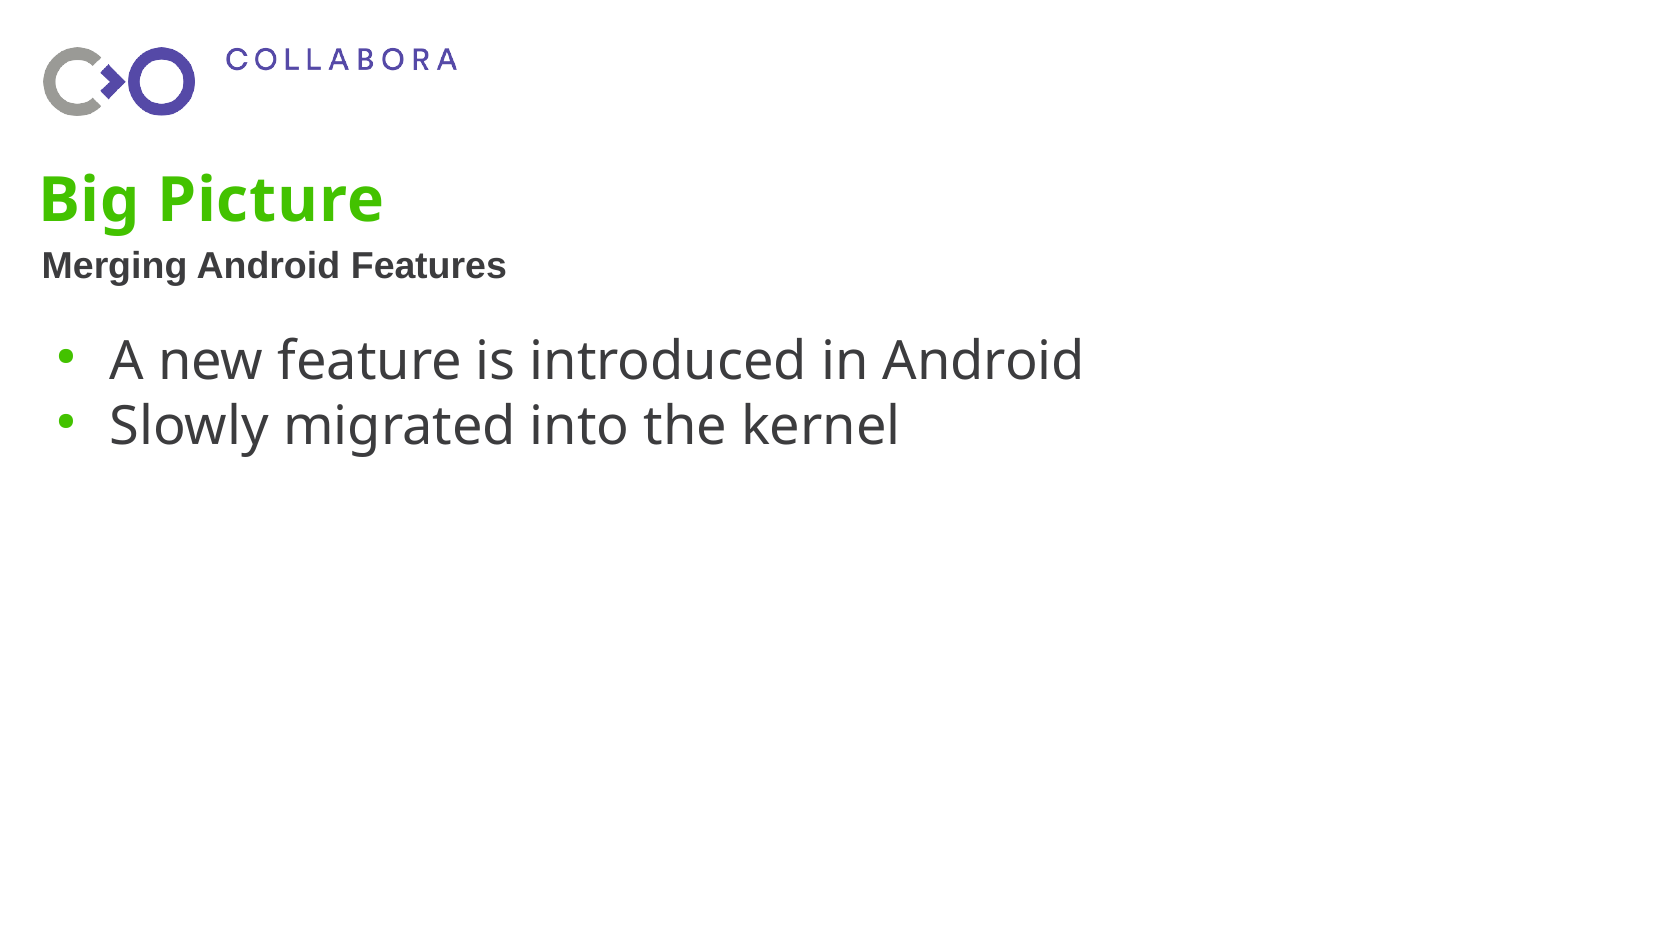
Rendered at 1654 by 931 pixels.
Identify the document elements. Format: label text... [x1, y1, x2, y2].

picture [43, 47, 457, 116]
title Big Picture [38, 159, 1614, 216]
list A new feature is introduced in Android Slowly migrated into the kernel [38, 325, 1614, 581]
text_box Merging Android Features [41, 240, 1614, 290]
